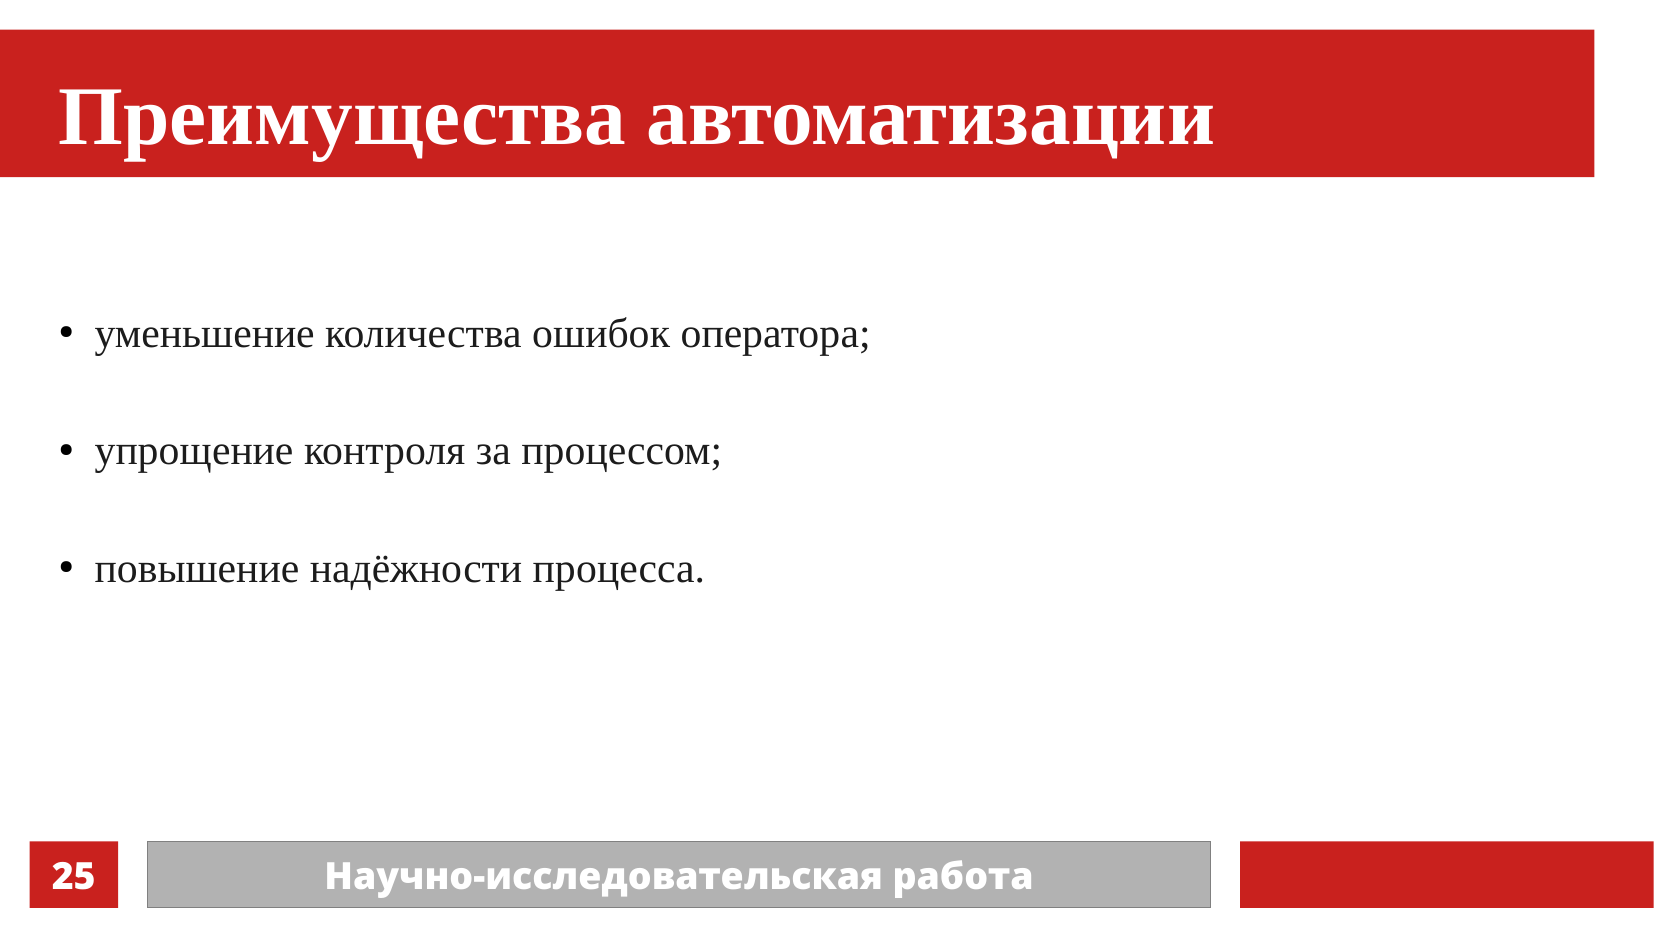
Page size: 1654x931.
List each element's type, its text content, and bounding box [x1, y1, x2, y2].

list уменьшение количества ошибок оператора; упрощение контроля за процессом; повышение надёжности процесса. [59, 221, 1565, 798]
title Преимущества автоматизации [59, 44, 1595, 163]
